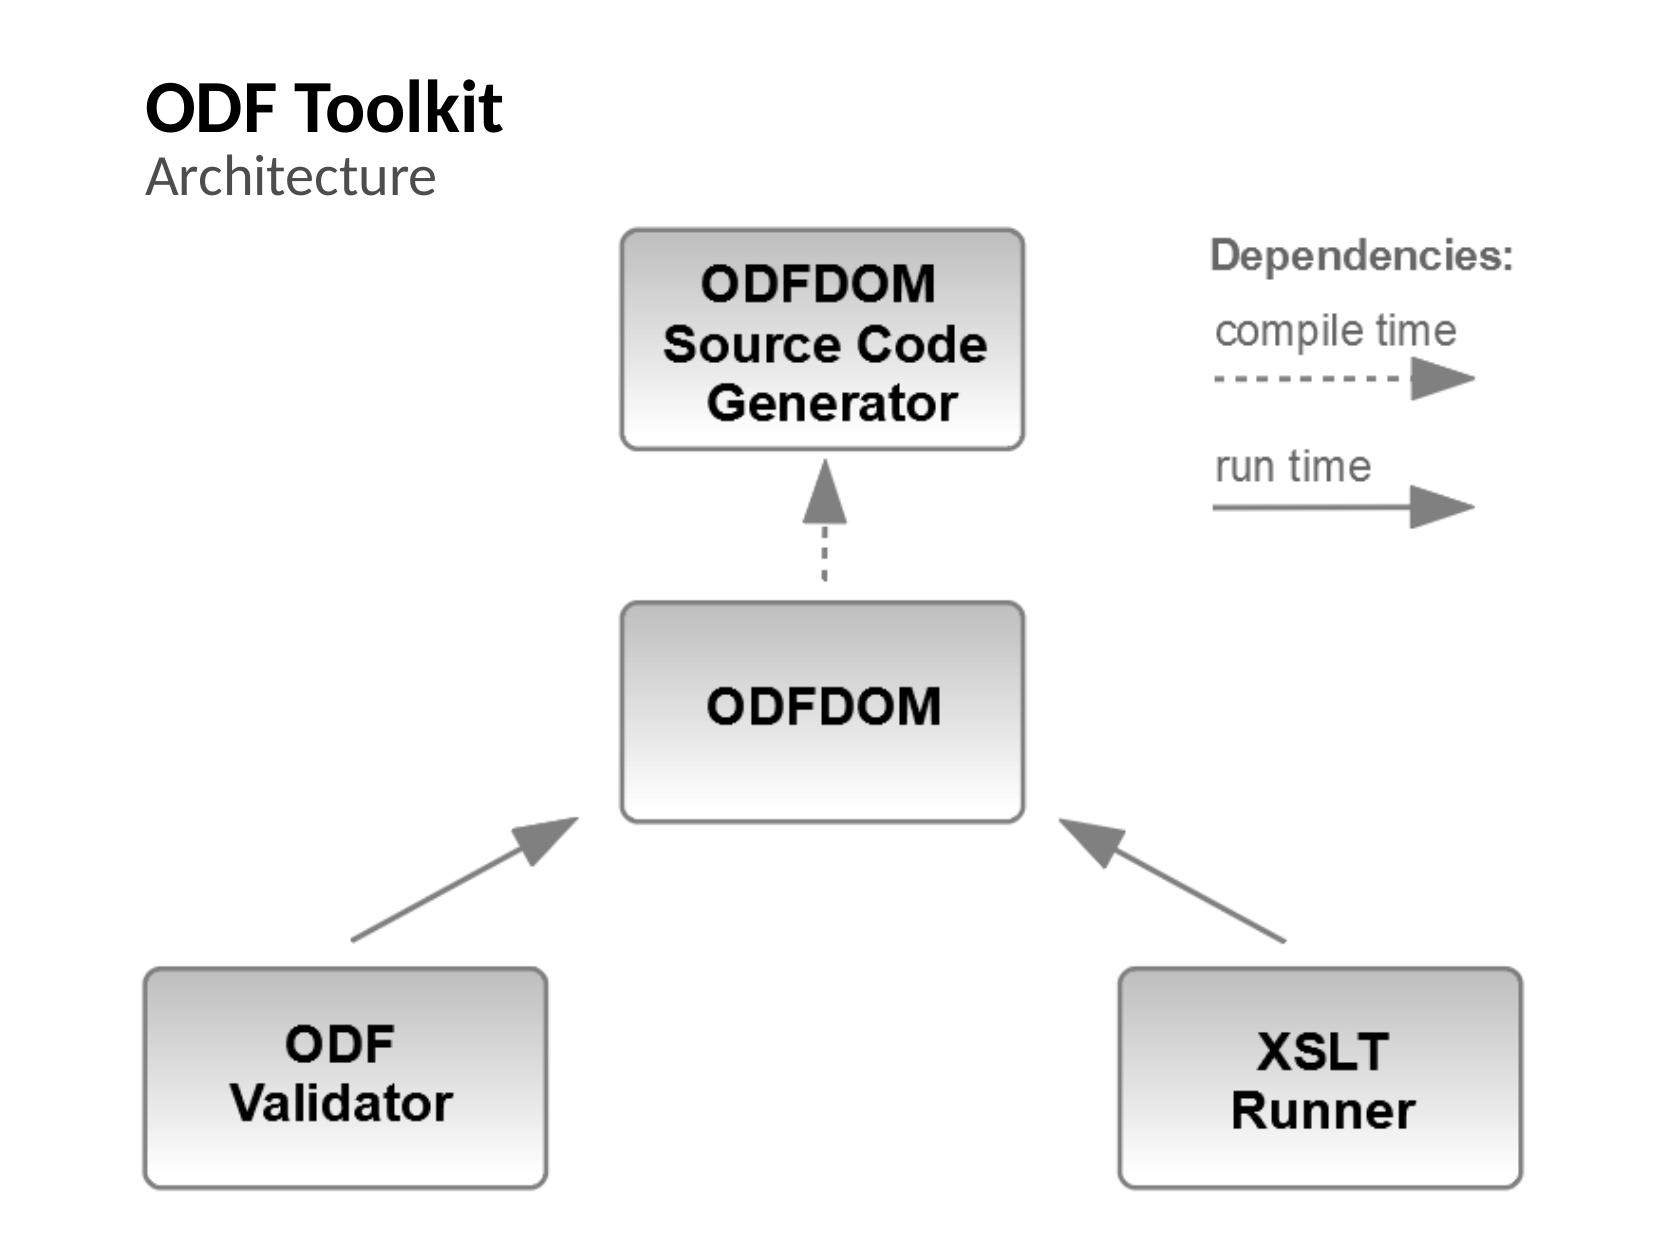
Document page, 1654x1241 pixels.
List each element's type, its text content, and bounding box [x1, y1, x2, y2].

picture [129, 212, 1536, 1197]
title ODF Toolkit Architecture [145, 67, 1388, 212]
